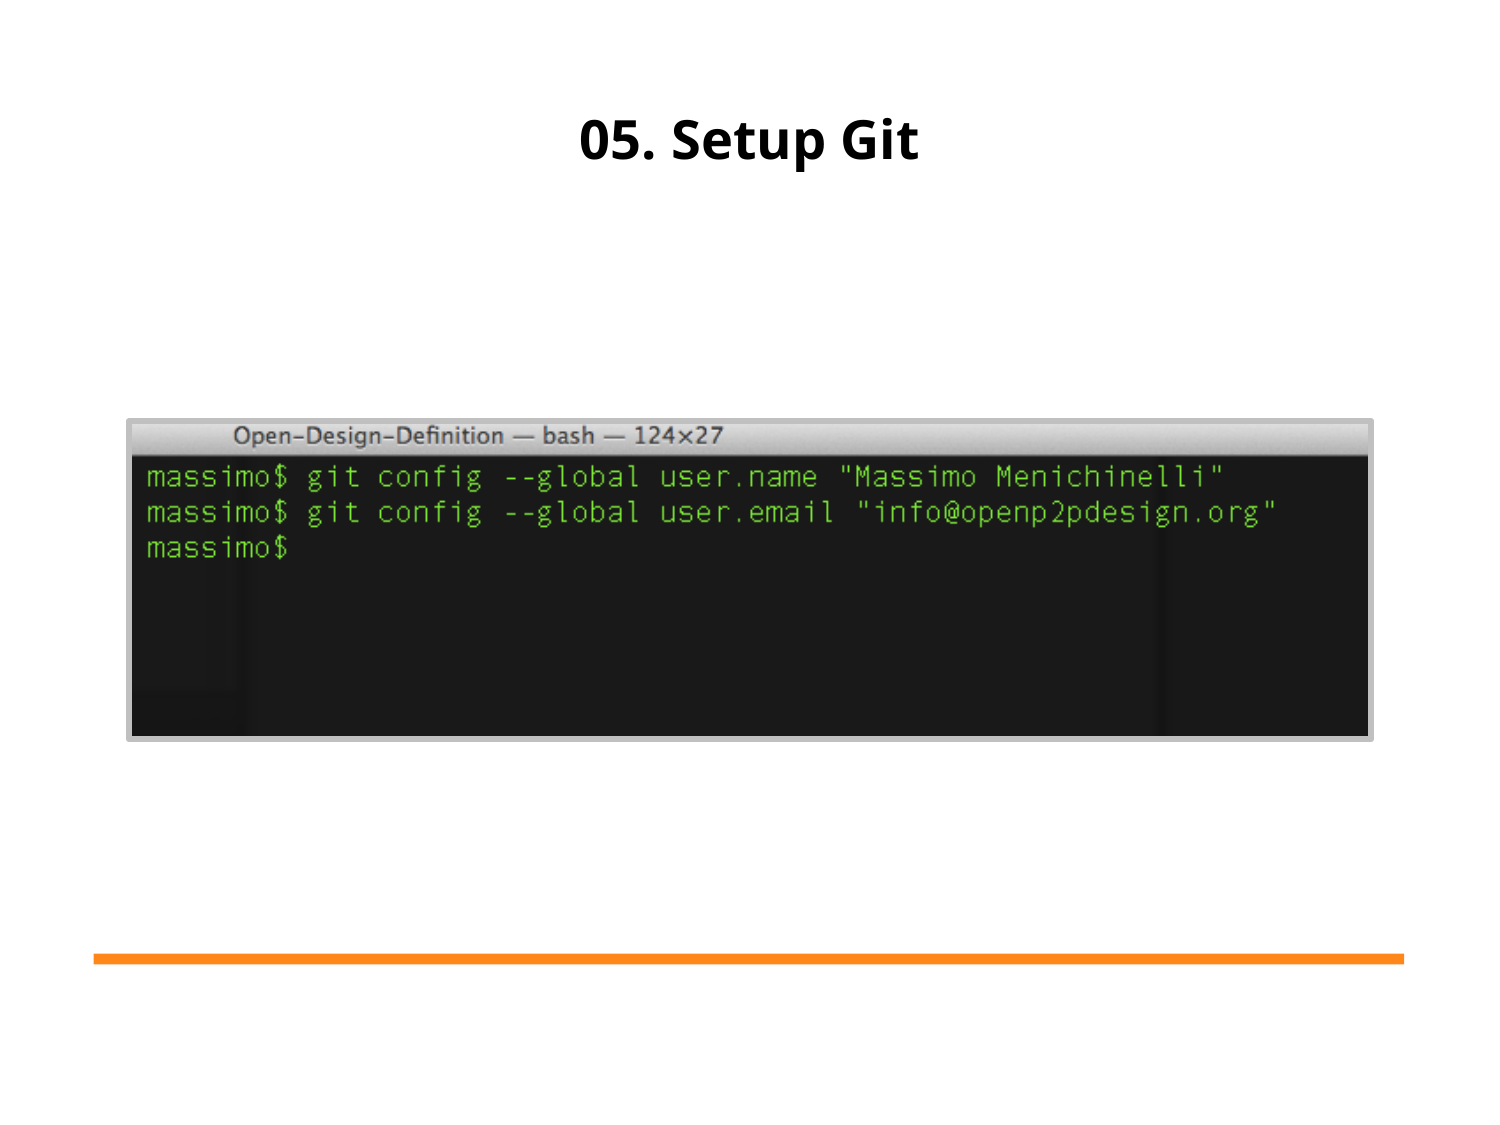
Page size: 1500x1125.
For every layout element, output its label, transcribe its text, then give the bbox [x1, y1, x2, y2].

title 05. Setup Git [75, 44, 1426, 233]
picture [0, 0, 1500, 1125]
